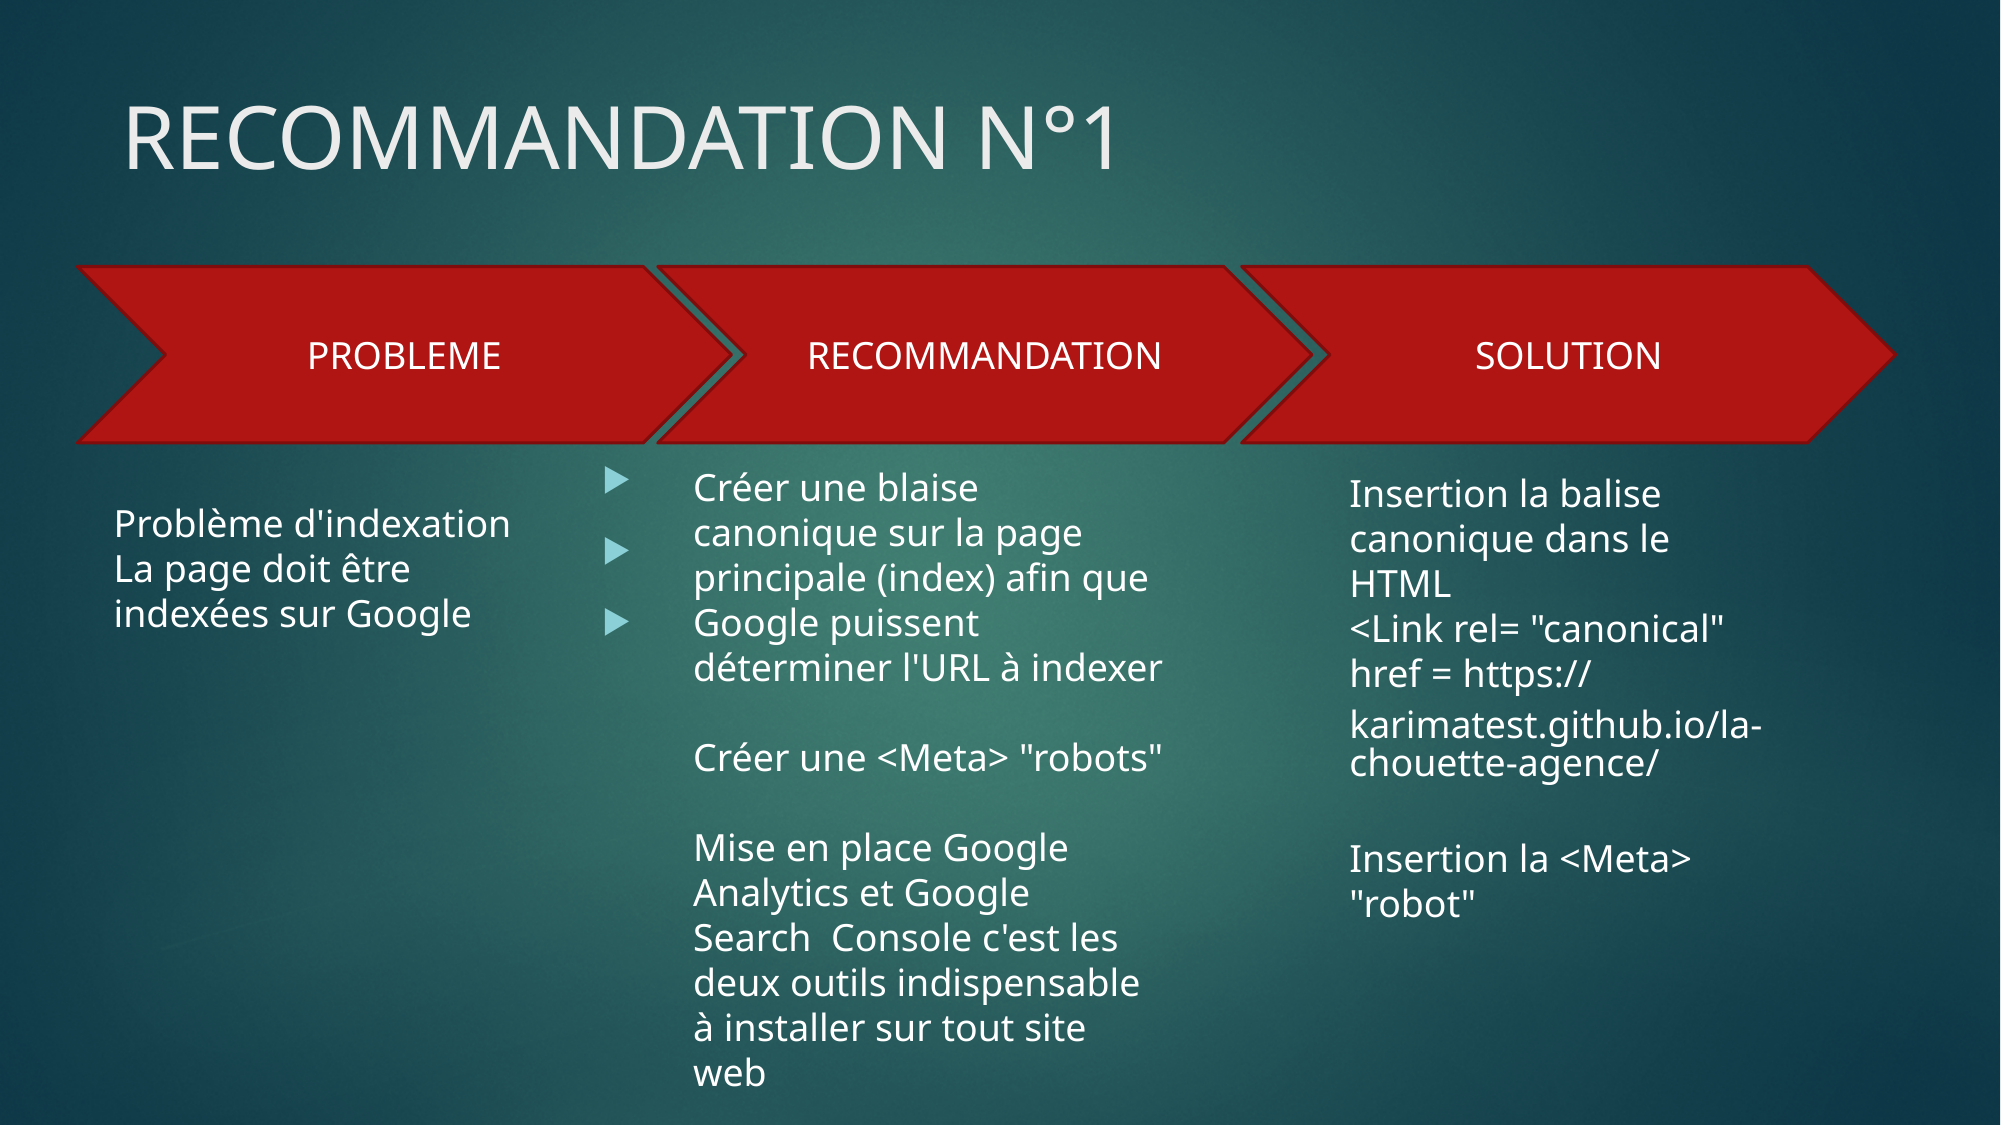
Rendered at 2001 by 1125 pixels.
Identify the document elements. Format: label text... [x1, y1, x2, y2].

text_box Problème d'indexation La page doit être indexées sur Google [98, 492, 588, 644]
text_box PROBLEME [77, 266, 732, 443]
text_box Créer une blaise canonique sur la page principale (index) afin que Google puissent déterminer l'URL à indexer Créer une <Meta> "robots" Mise en place Google Analytics et Google Search Console c'est les deux outils indispensable à installer sur tout site web [678, 456, 1183, 1108]
text_box RECOMMANDATION [657, 266, 1312, 443]
title RECOMMANDATION N°1 [106, 74, 1649, 305]
text_box SOLUTION [1241, 266, 1896, 443]
list [586, 381, 2000, 1070]
text_box Insertion la balise canonique dans le HTML <Link rel= "canonical" href = https://karimatest.github.io/la-chouette-agence/ Insertion la <Meta> "robot" [1334, 462, 1785, 978]
